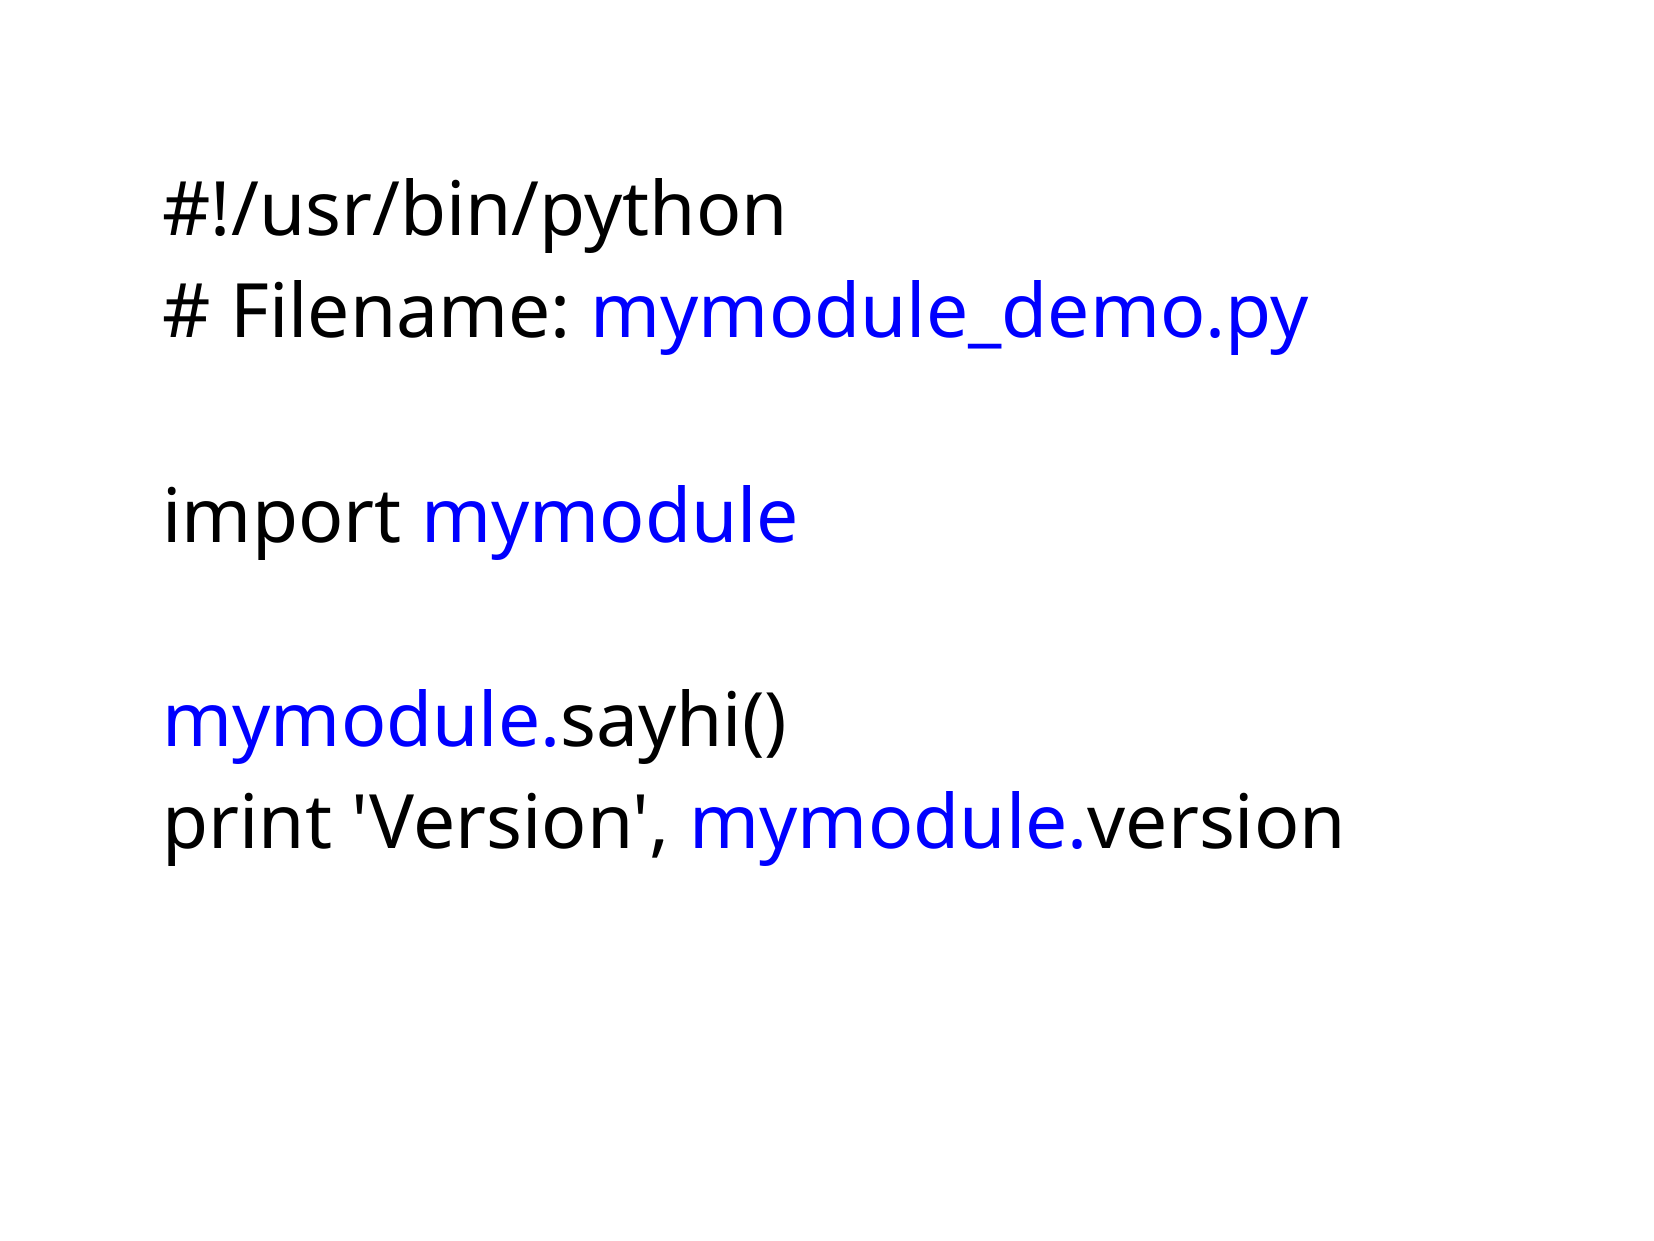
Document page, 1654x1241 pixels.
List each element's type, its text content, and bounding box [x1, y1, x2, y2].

text_box #!/usr/bin/python # Filename: mymodule_demo.py import mymodule mymodule.sayhi() print 'Version', mymodule.version [147, 147, 1506, 926]
